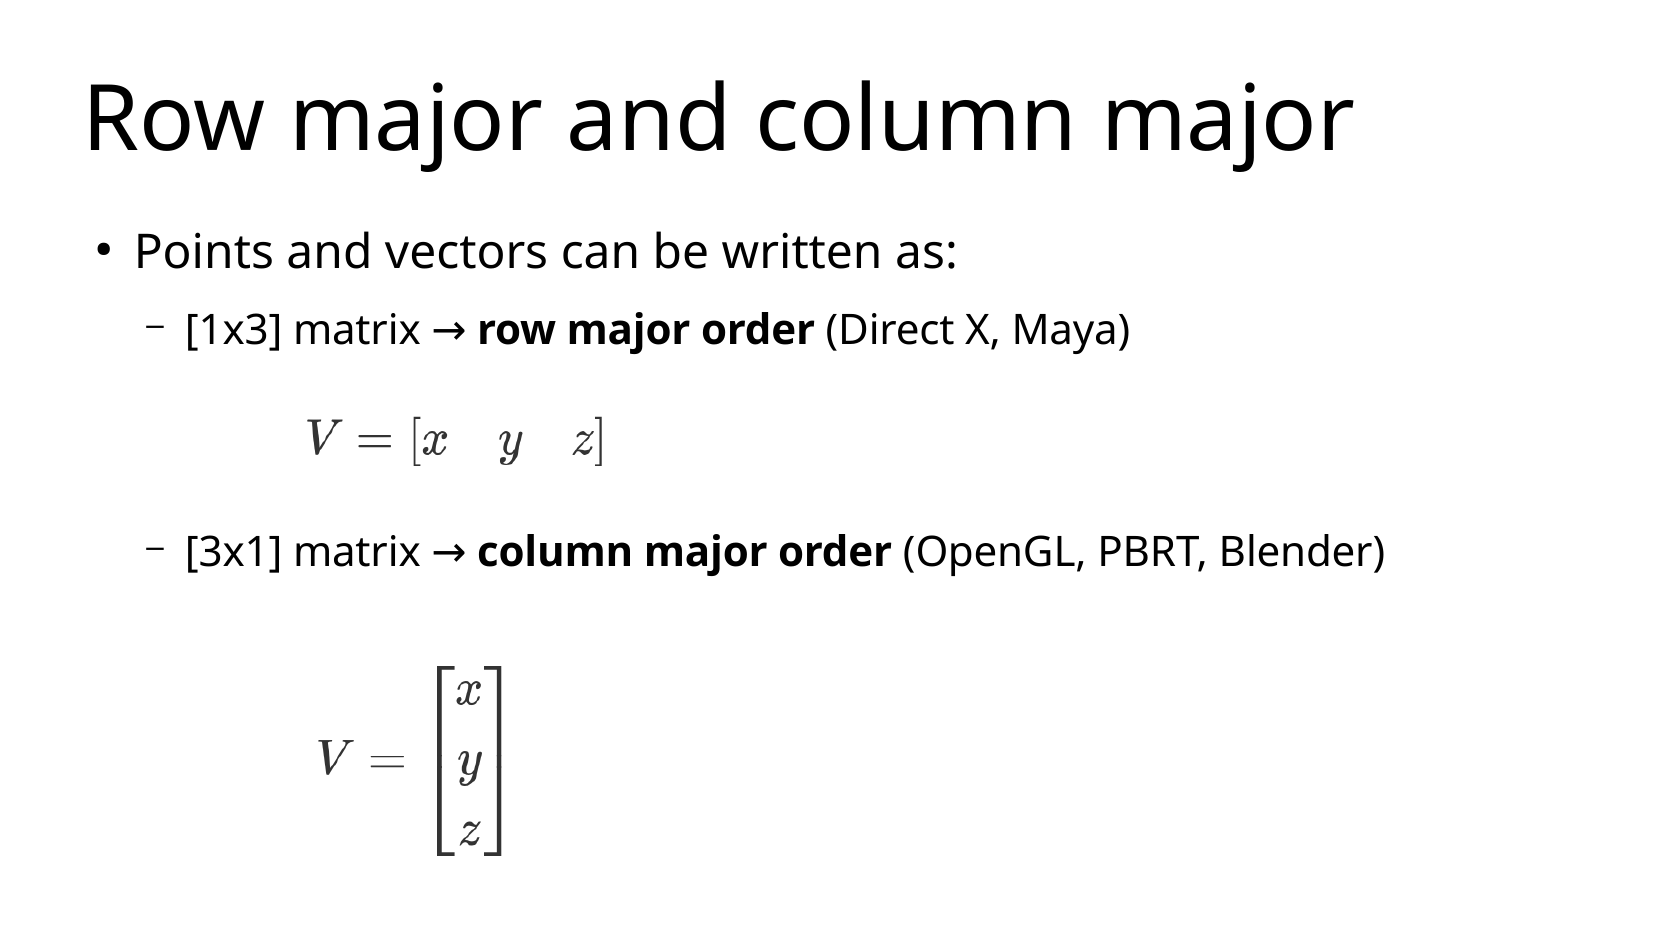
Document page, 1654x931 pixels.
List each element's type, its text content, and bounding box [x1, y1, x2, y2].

list Points and vectors can be written as: [1x3] matrix → row major order (Direct X, Maya) [3x1] matrix → column major order (OpenGL, PBRT, Blender) [82, 217, 1411, 601]
title Row major and column major [82, 37, 1571, 193]
picture [300, 404, 622, 480]
picture [313, 644, 526, 871]
